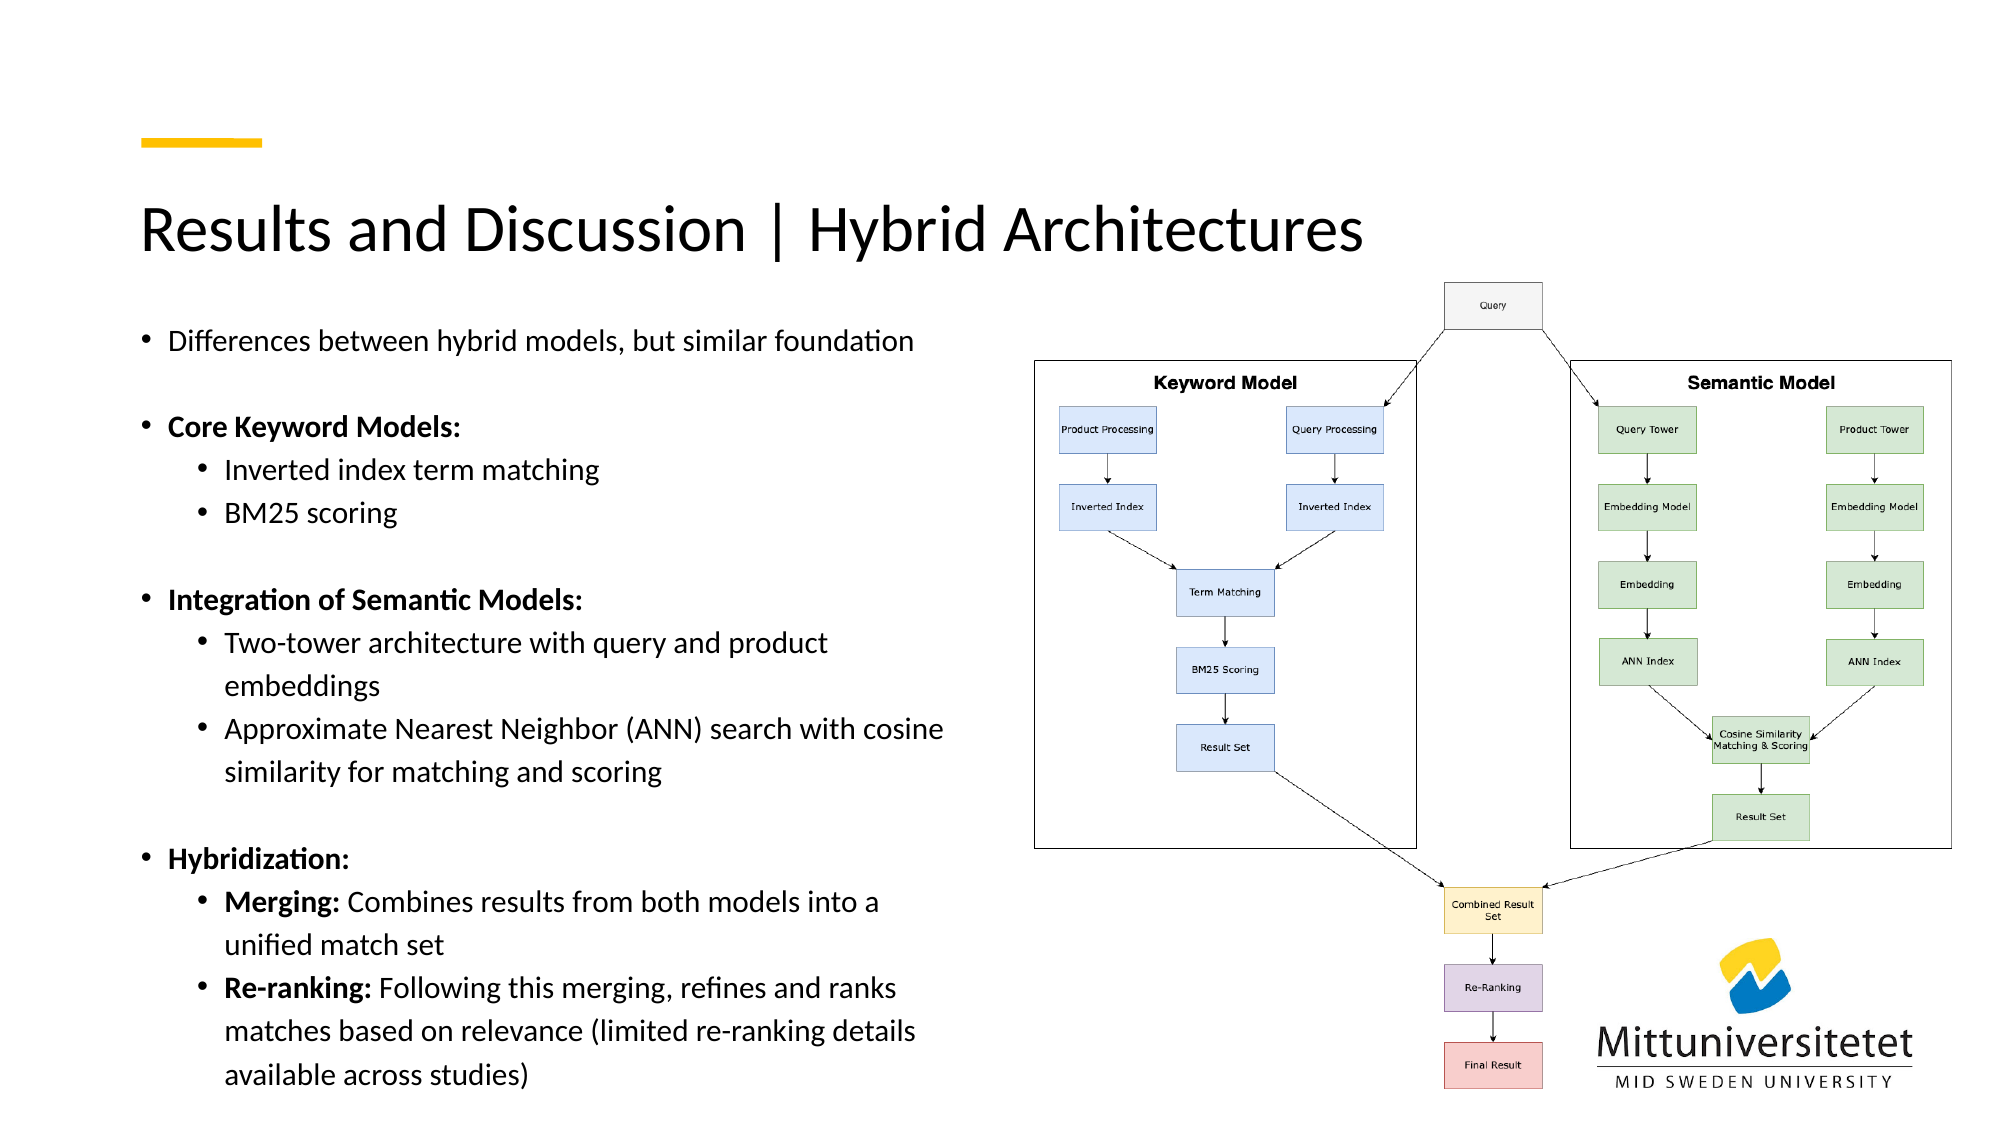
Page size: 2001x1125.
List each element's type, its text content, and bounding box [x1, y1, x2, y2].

picture [1034, 282, 1952, 1089]
title Results and Discussion | Hybrid Architectures [124, 186, 1384, 417]
list Differences between hybrid models, but similar foundation Core Keyword Models: Inverted index term matching BM25 scoring Integration of Semantic Models: Two-tower architecture with query and product embeddings Approximate Nearest Neighbor (ANN) search with cosine similarity for matching and scoring Hybridization: Merging: Combines results from both models into a unified match set Re-ranking: Following this merging, refines and ranks matches based on relevance (limited re-ranking details available across studies) [124, 306, 991, 1105]
